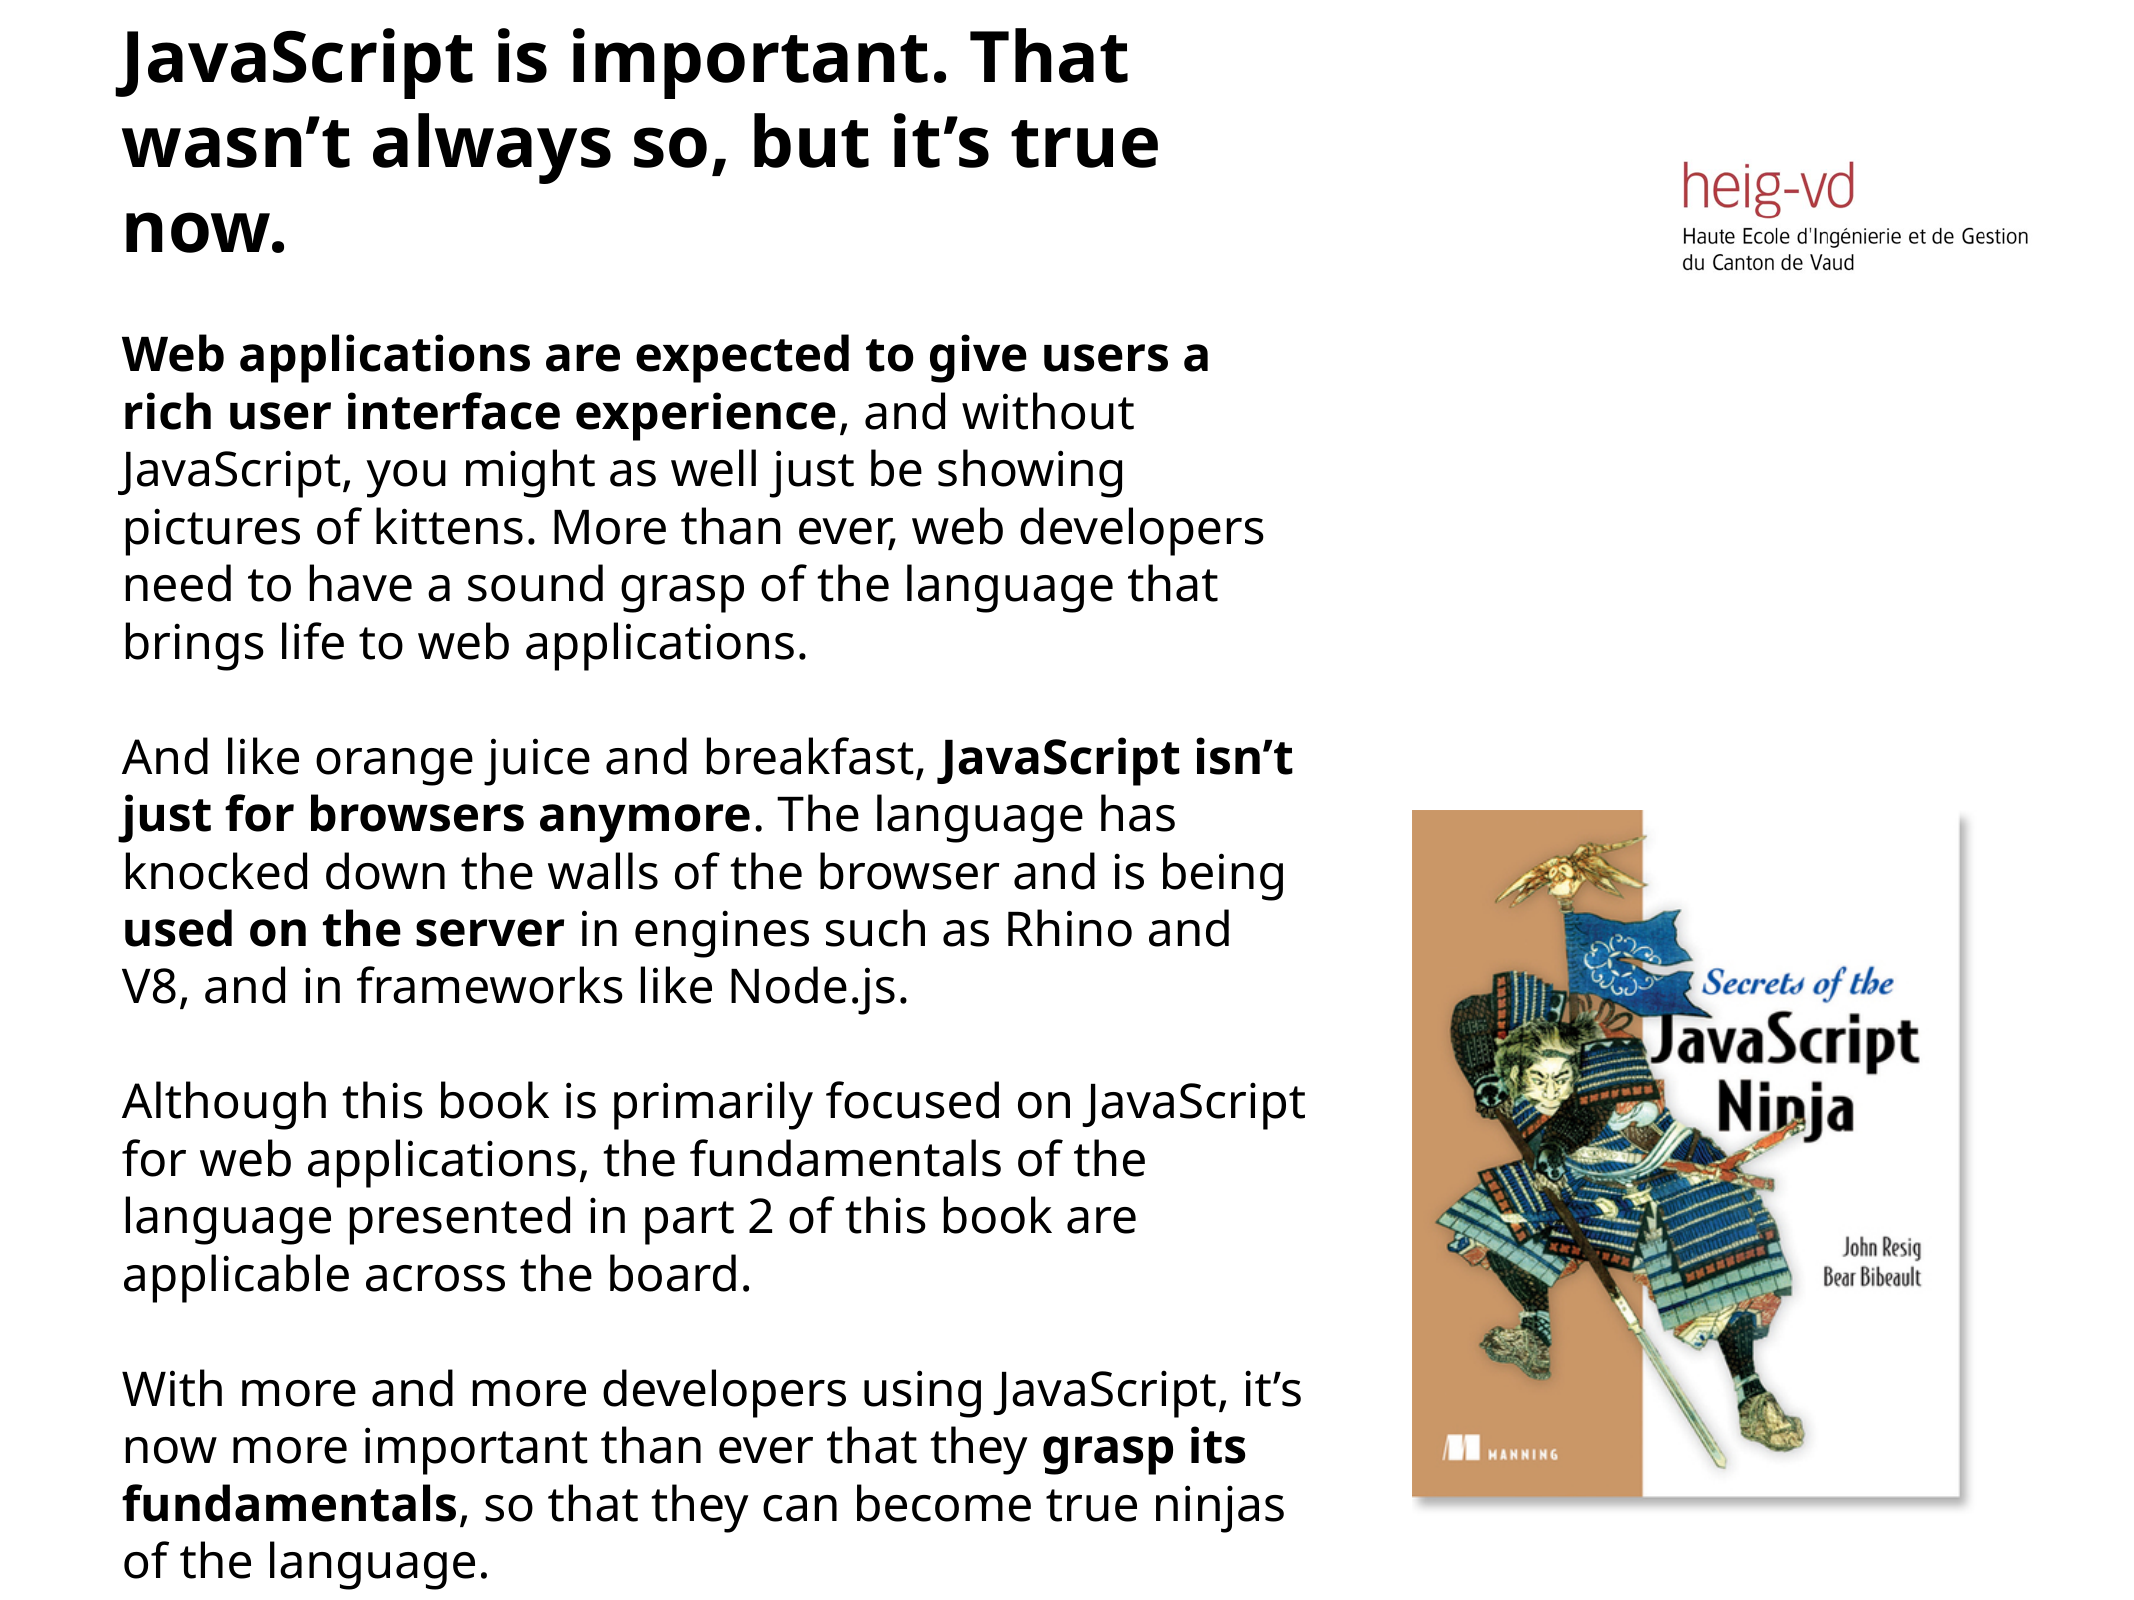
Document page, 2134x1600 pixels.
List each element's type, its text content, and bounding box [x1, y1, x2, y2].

picture [1412, 810, 1989, 1534]
text_box JavaScript is important. That wasn’t always so, but it’s true now. Web applications are expected to give users a rich user interface experience, and without JavaScript, you might as well just be showing pictures of kittens. More than ever, web developers need to have a sound grasp of the language that brings life to web applications. And like orange juice and breakfast, JavaScript isn’t just for browsers anymore. The language has knocked down the walls of the browser and is being used on the server in engines such as Rhino and V8, and in frameworks like Node.js. Although this book is primarily focused on JavaScript for web applications, the fundamentals of the language presented in part 2 of this book are applicable across the board. With more and more developers using JavaScript, it’s now more important than ever that they grasp its fundamentals, so that they can become true ninjas of the language. [113, 3, 1322, 1597]
picture [1672, 149, 2036, 284]
